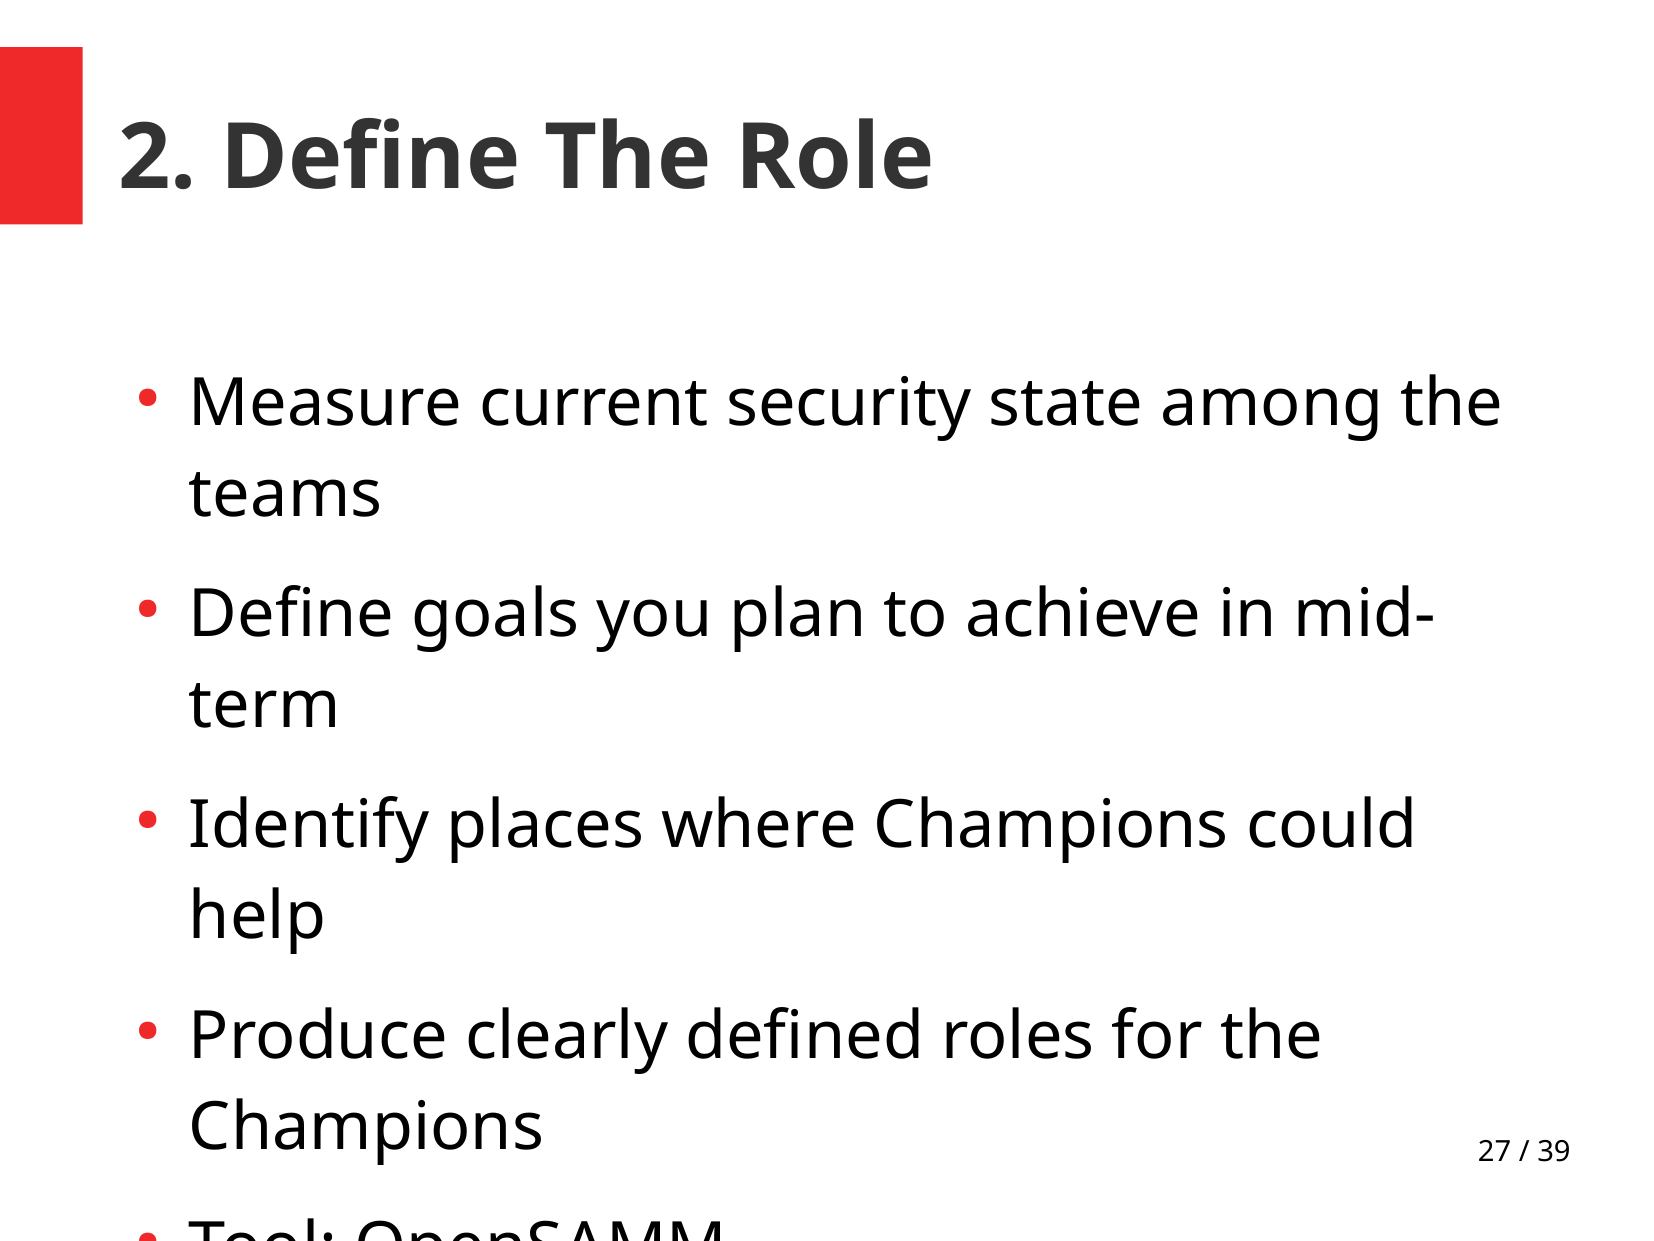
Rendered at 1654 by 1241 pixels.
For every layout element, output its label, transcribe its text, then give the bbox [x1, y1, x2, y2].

title 2. Define The Role [118, 49, 1571, 257]
list Measure current security state among the teams Define goals you plan to achieve in mid-term Identify places where Champions could help Produce clearly defined roles for the Champions Tool: OpenSAMM [118, 354, 1536, 1074]
